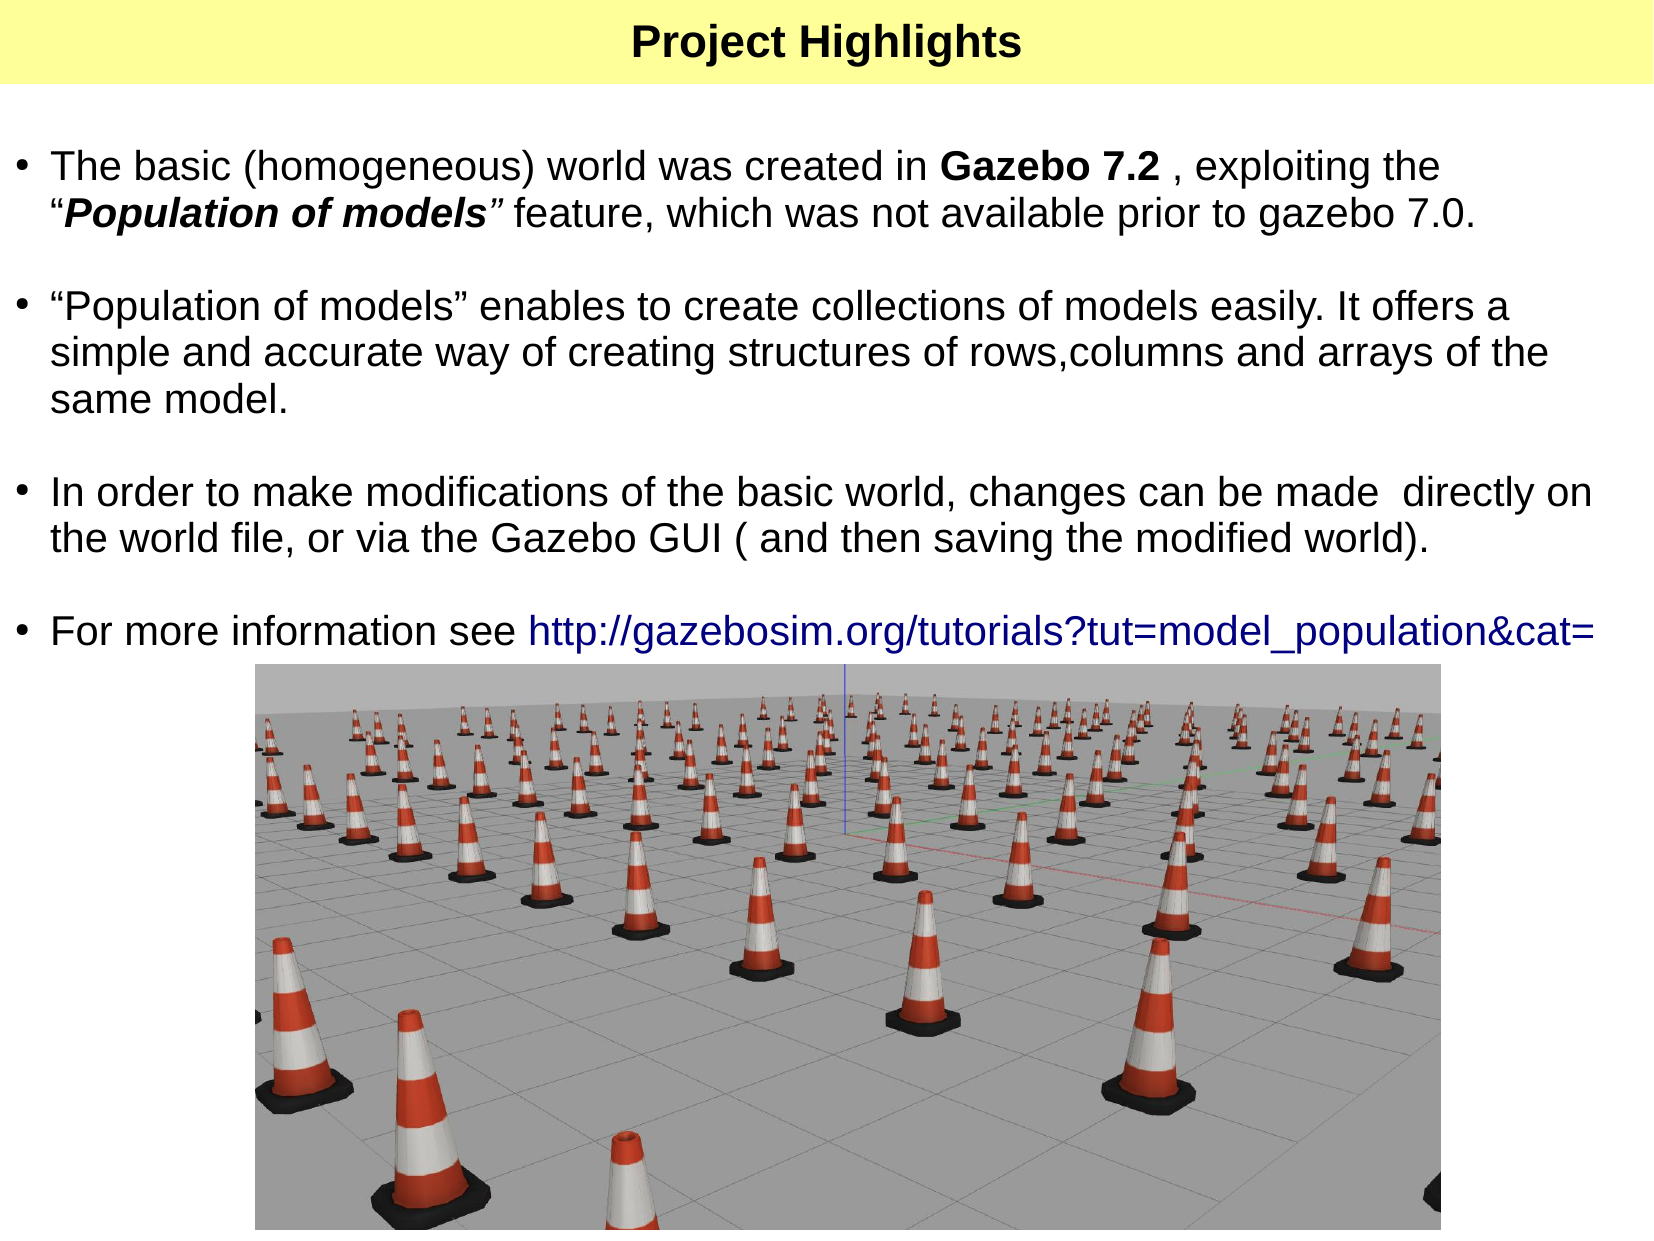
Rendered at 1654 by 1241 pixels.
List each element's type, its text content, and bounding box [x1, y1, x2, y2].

text_box The basic (homogeneous) world was created in Gazebo 7.2 , exploiting the “Population of models” feature, which was not available prior to gazebo 7.0. “Population of models” enables to create collections of models easily. It offers a simple and accurate way of creating structures of rows,columns and arrays of the same model. In order to make modifications of the basic world, changes can be made directly on the world file, or via the Gazebo GUI ( and then saving the modified world). For more information see http://gazebosim.org/tutorials?tut=model_population&cat= [0, 89, 1654, 1241]
picture [255, 664, 1441, 1230]
title Project Highlights [0, 0, 1654, 85]
